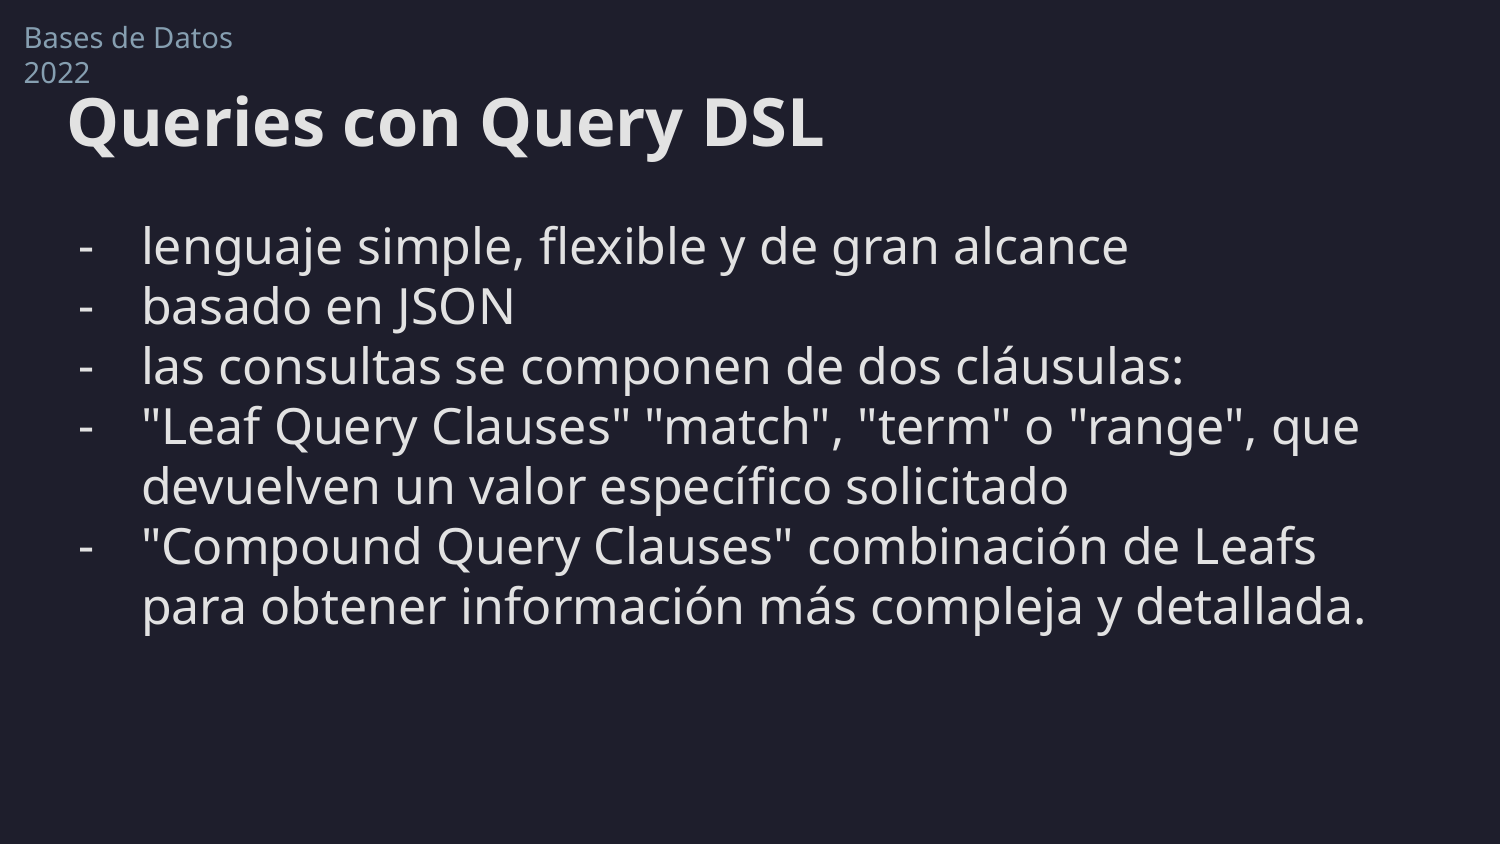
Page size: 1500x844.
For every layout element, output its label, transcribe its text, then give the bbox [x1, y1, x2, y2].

title Queries con Query DSL [51, 72, 1449, 167]
list lenguaje simple, flexible y de gran alcance basado en JSON las consultas se componen de dos cláusulas: "Leaf Query Clauses" "match", "term" o "range", que devuelven un valor específico solicitado "Compound Query Clauses" combinación de Leafs para obtener información más compleja y detallada. [51, 189, 1449, 750]
